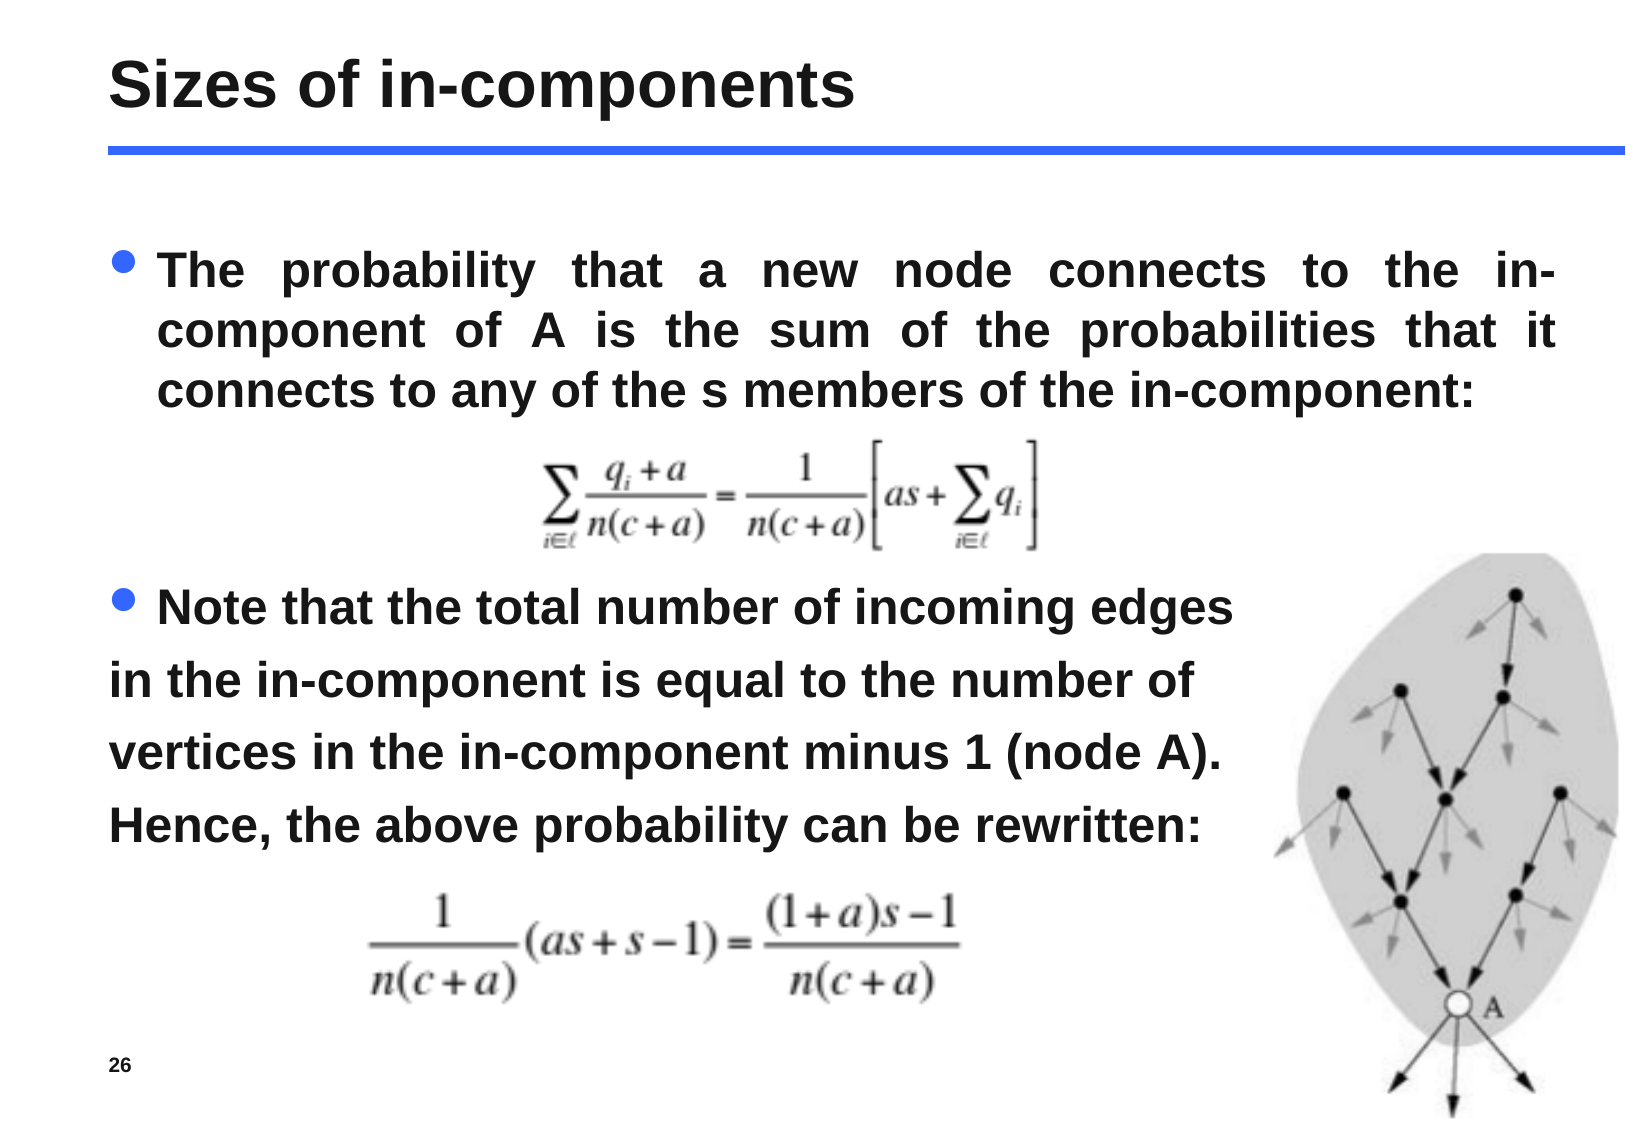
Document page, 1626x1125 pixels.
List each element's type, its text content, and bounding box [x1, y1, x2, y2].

title Sizes of in-components [108, 30, 1558, 131]
list The probability that a new node connects to the in-component of A is the sum of the probabilities that it connects to any of the s members of the in-component: Note that the total number of incoming edges in the in-component is equal to the number of vertices in the in-component minus 1 (node A). Hence, the above probability can be rewritten: [108, 237, 1558, 975]
chart [362, 879, 967, 1011]
chart [537, 431, 1040, 554]
picture [1234, 536, 1626, 1125]
text_box <number> [108, 1051, 188, 1077]
